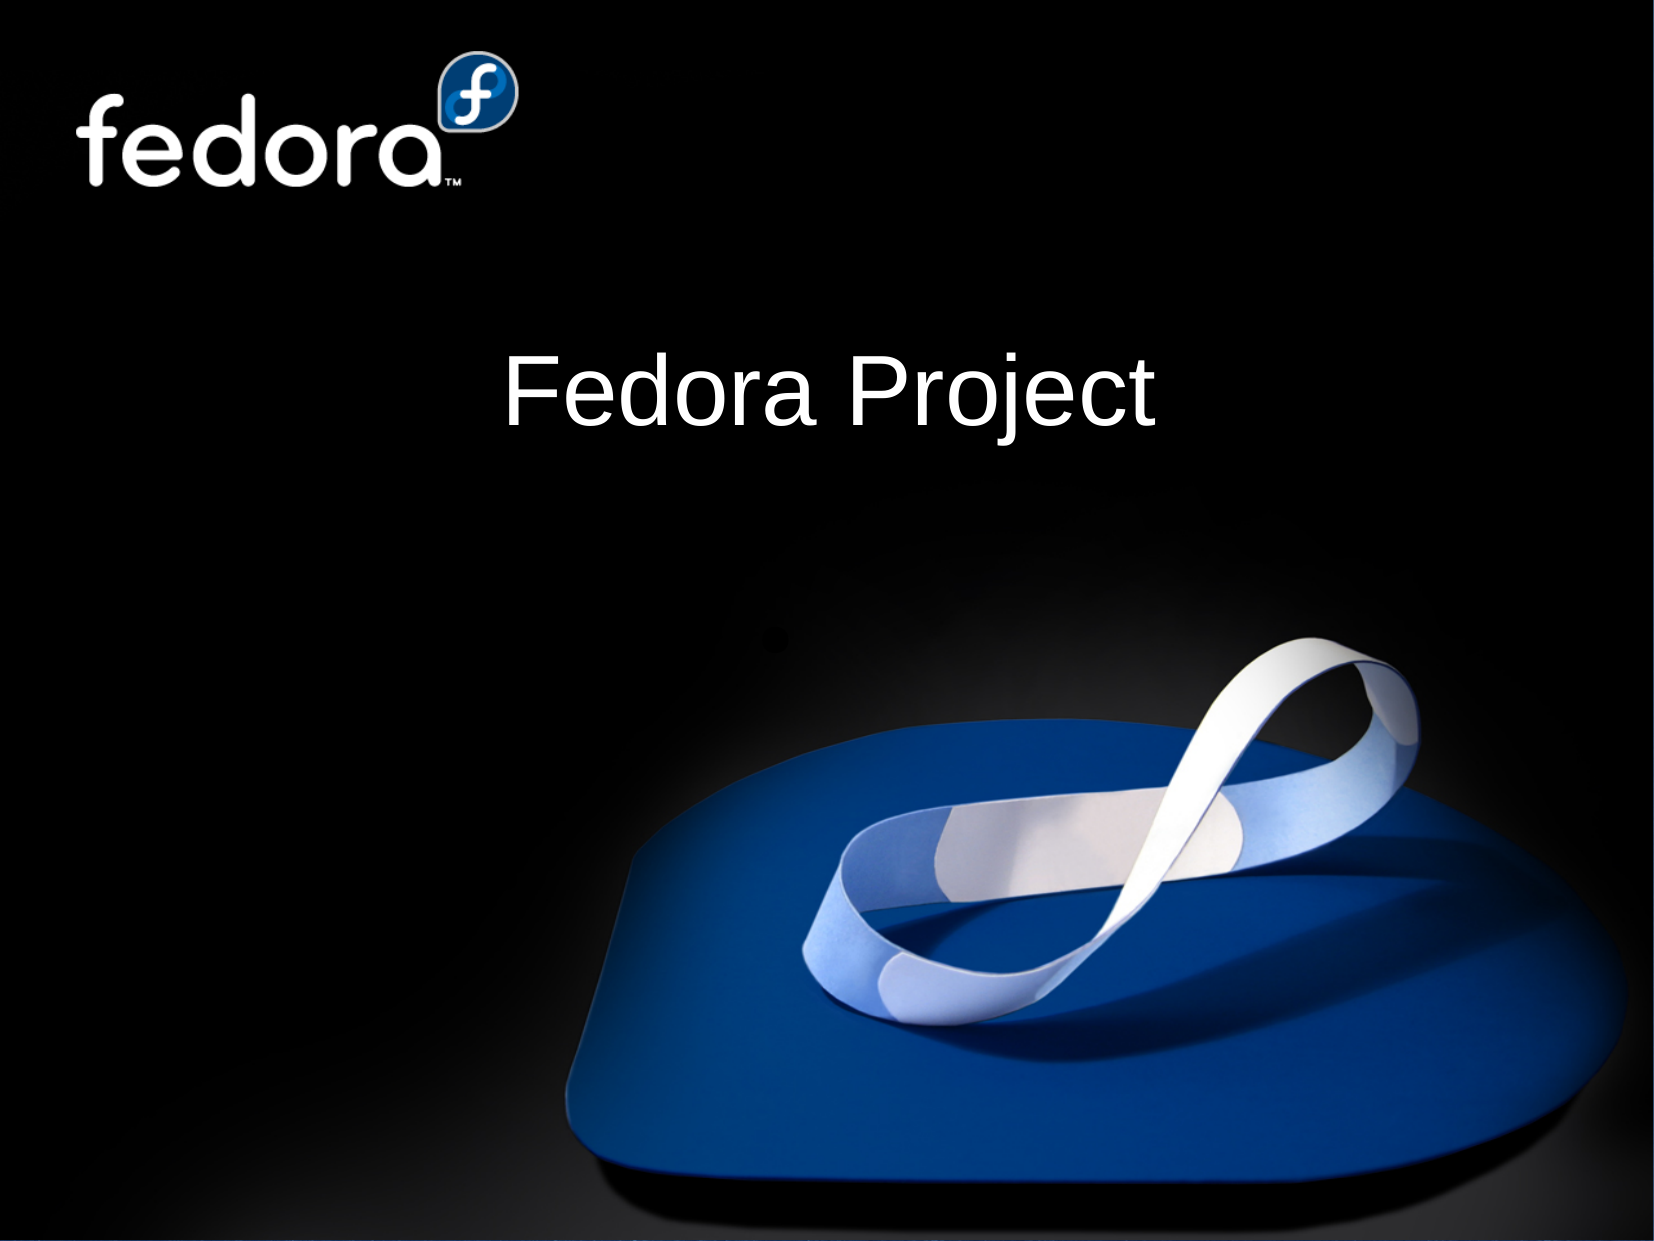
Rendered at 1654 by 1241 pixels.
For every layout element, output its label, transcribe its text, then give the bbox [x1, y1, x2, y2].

picture [0, 0, 1654, 1241]
text_box Fedora Project [49, 335, 1538, 699]
